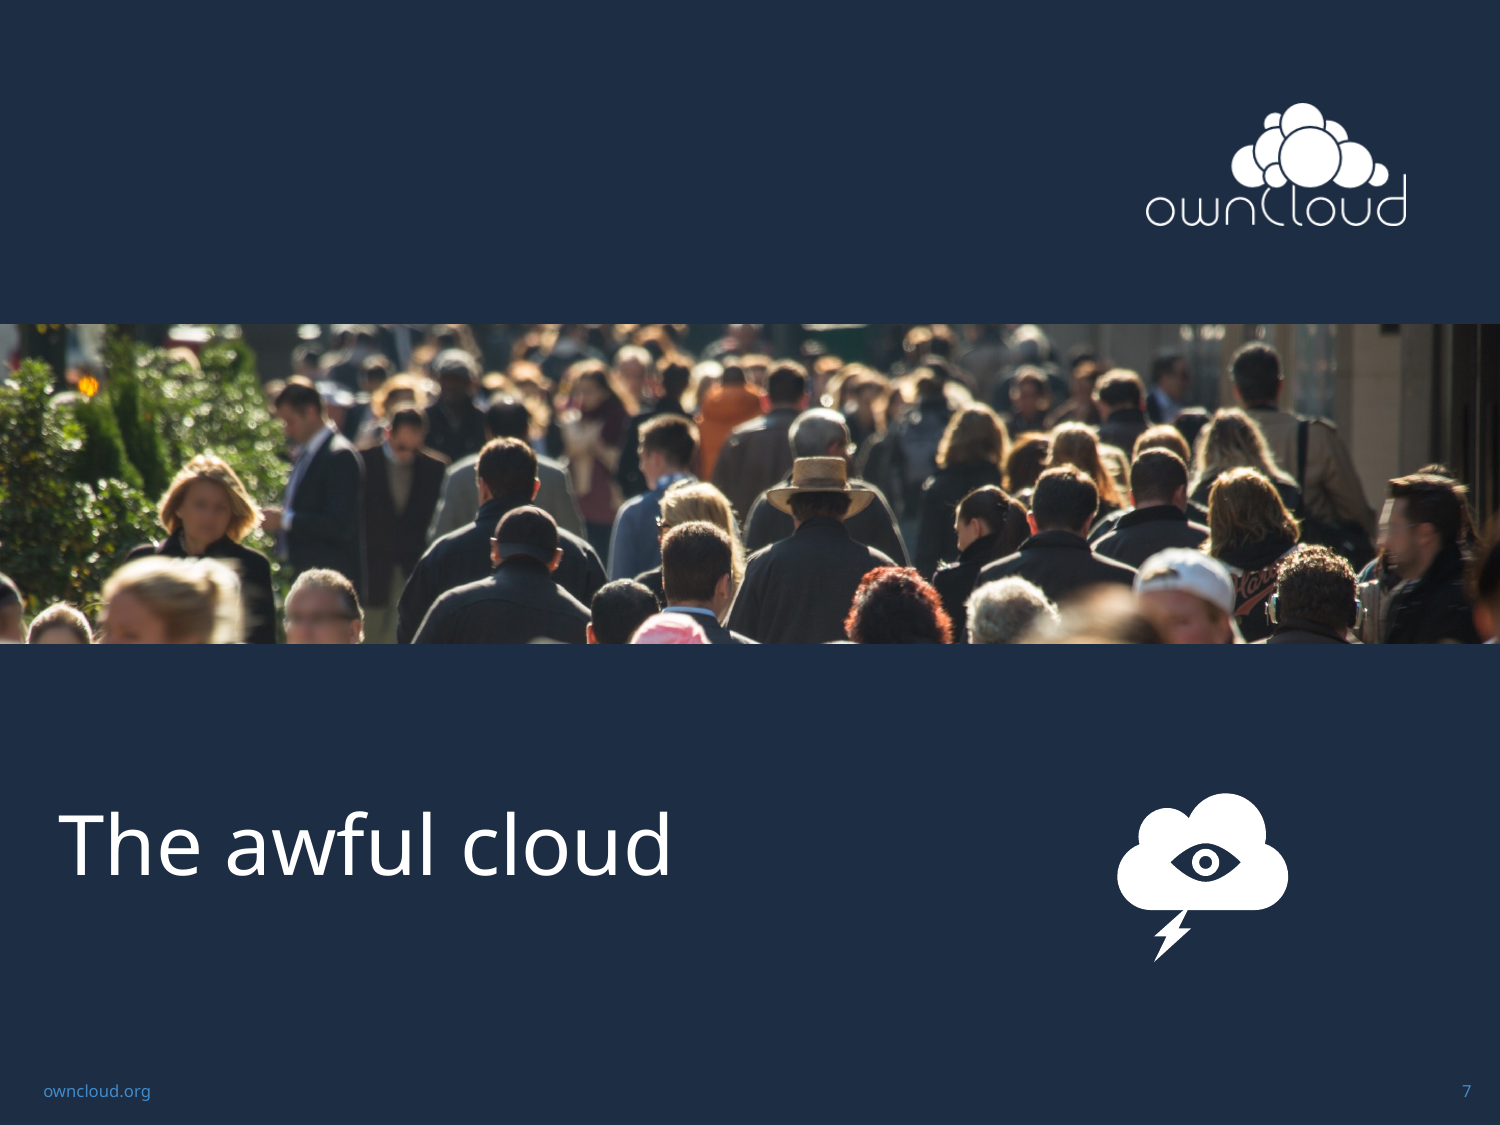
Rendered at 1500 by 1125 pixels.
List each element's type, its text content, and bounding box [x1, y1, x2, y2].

picture [0, 324, 1500, 644]
title The awful cloud [58, 754, 1427, 942]
title The awful cloud [1172, 844, 1240, 881]
picture [1146, 103, 1406, 226]
text_box [1117, 793, 1289, 963]
